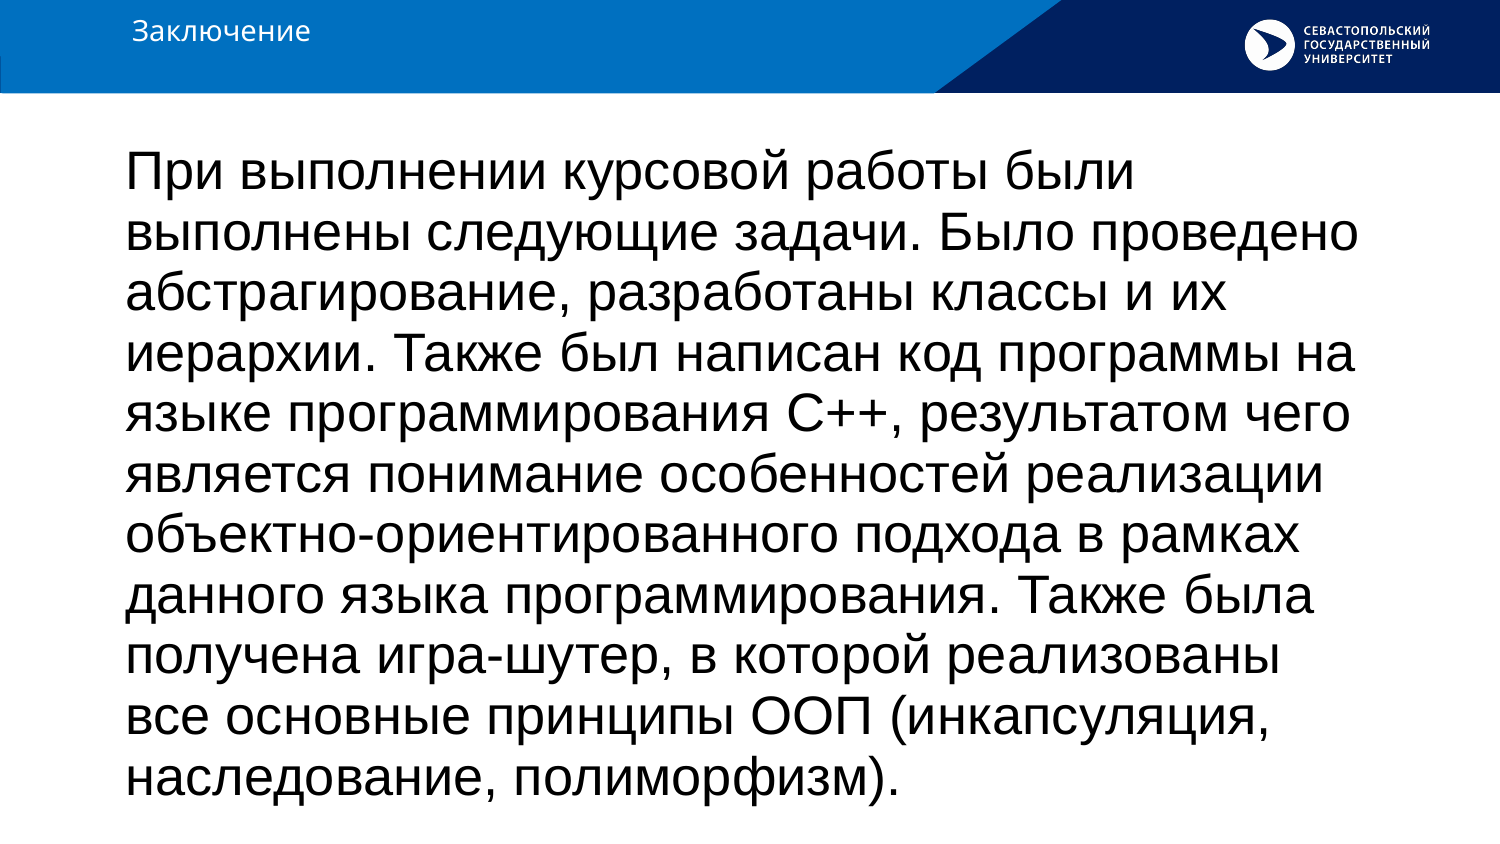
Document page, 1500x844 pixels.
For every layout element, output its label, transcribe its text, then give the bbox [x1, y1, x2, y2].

text_box [0, 0, 1500, 94]
text_box При выполнении курсовой работы были выполнены следующие задачи. Было проведено абстрагирование, разработаны классы и их иерархии. Также был написан код программы на языке программирования C++, результатом чего является понимание особенностей реализации объектно-ориентированного подхода в рамках данного языка программирования. Также была получена игра-шутер, в которой реализованы все основные принципы ООП (инкапсуляция, наследование, полиморфизм). [110, 133, 1384, 815]
text_box Заключение [117, 11, 1468, 56]
picture [1237, 56, 1437, 78]
